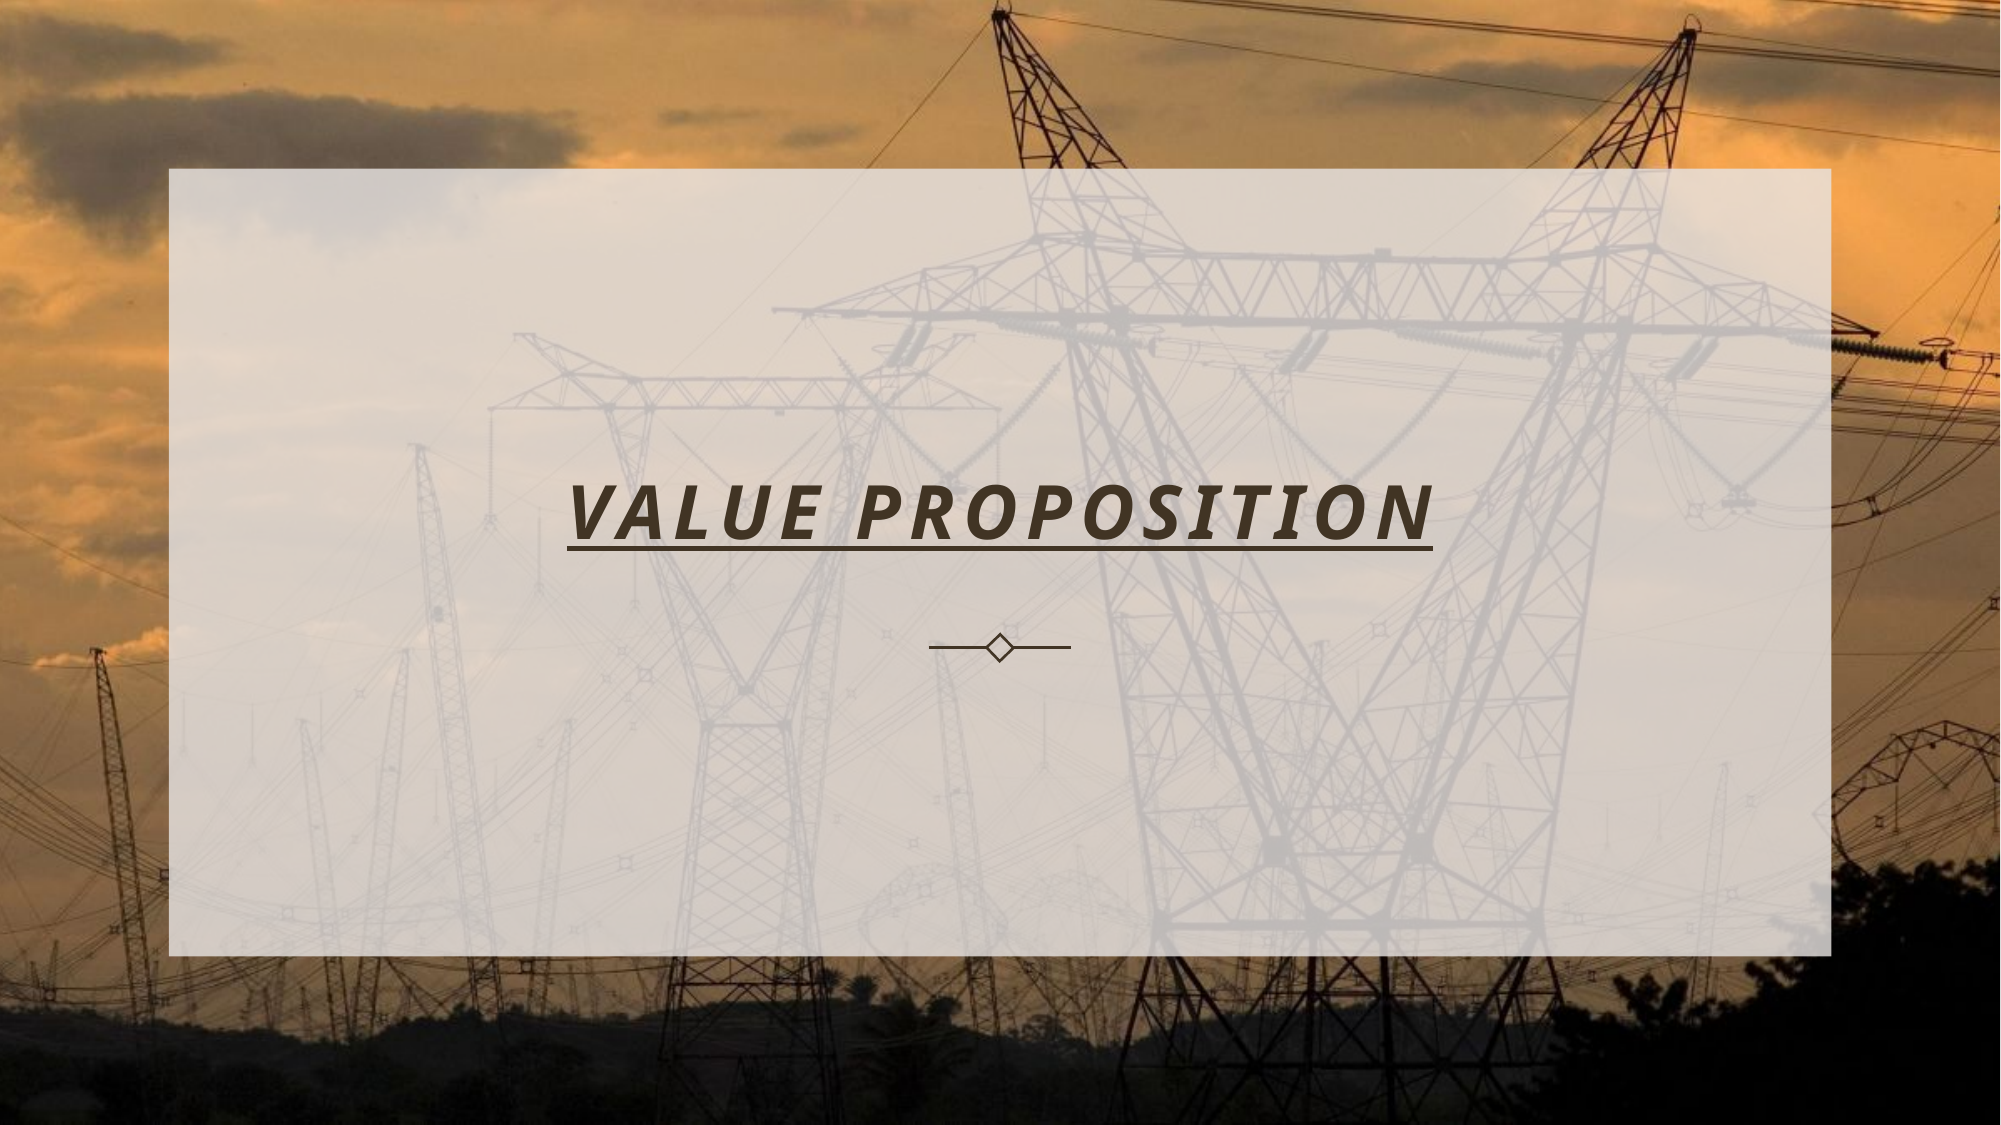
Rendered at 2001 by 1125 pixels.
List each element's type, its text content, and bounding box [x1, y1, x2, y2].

text_box [169, 169, 1831, 956]
picture [0, 0, 2000, 1125]
title Value Proposition [416, 318, 1584, 563]
